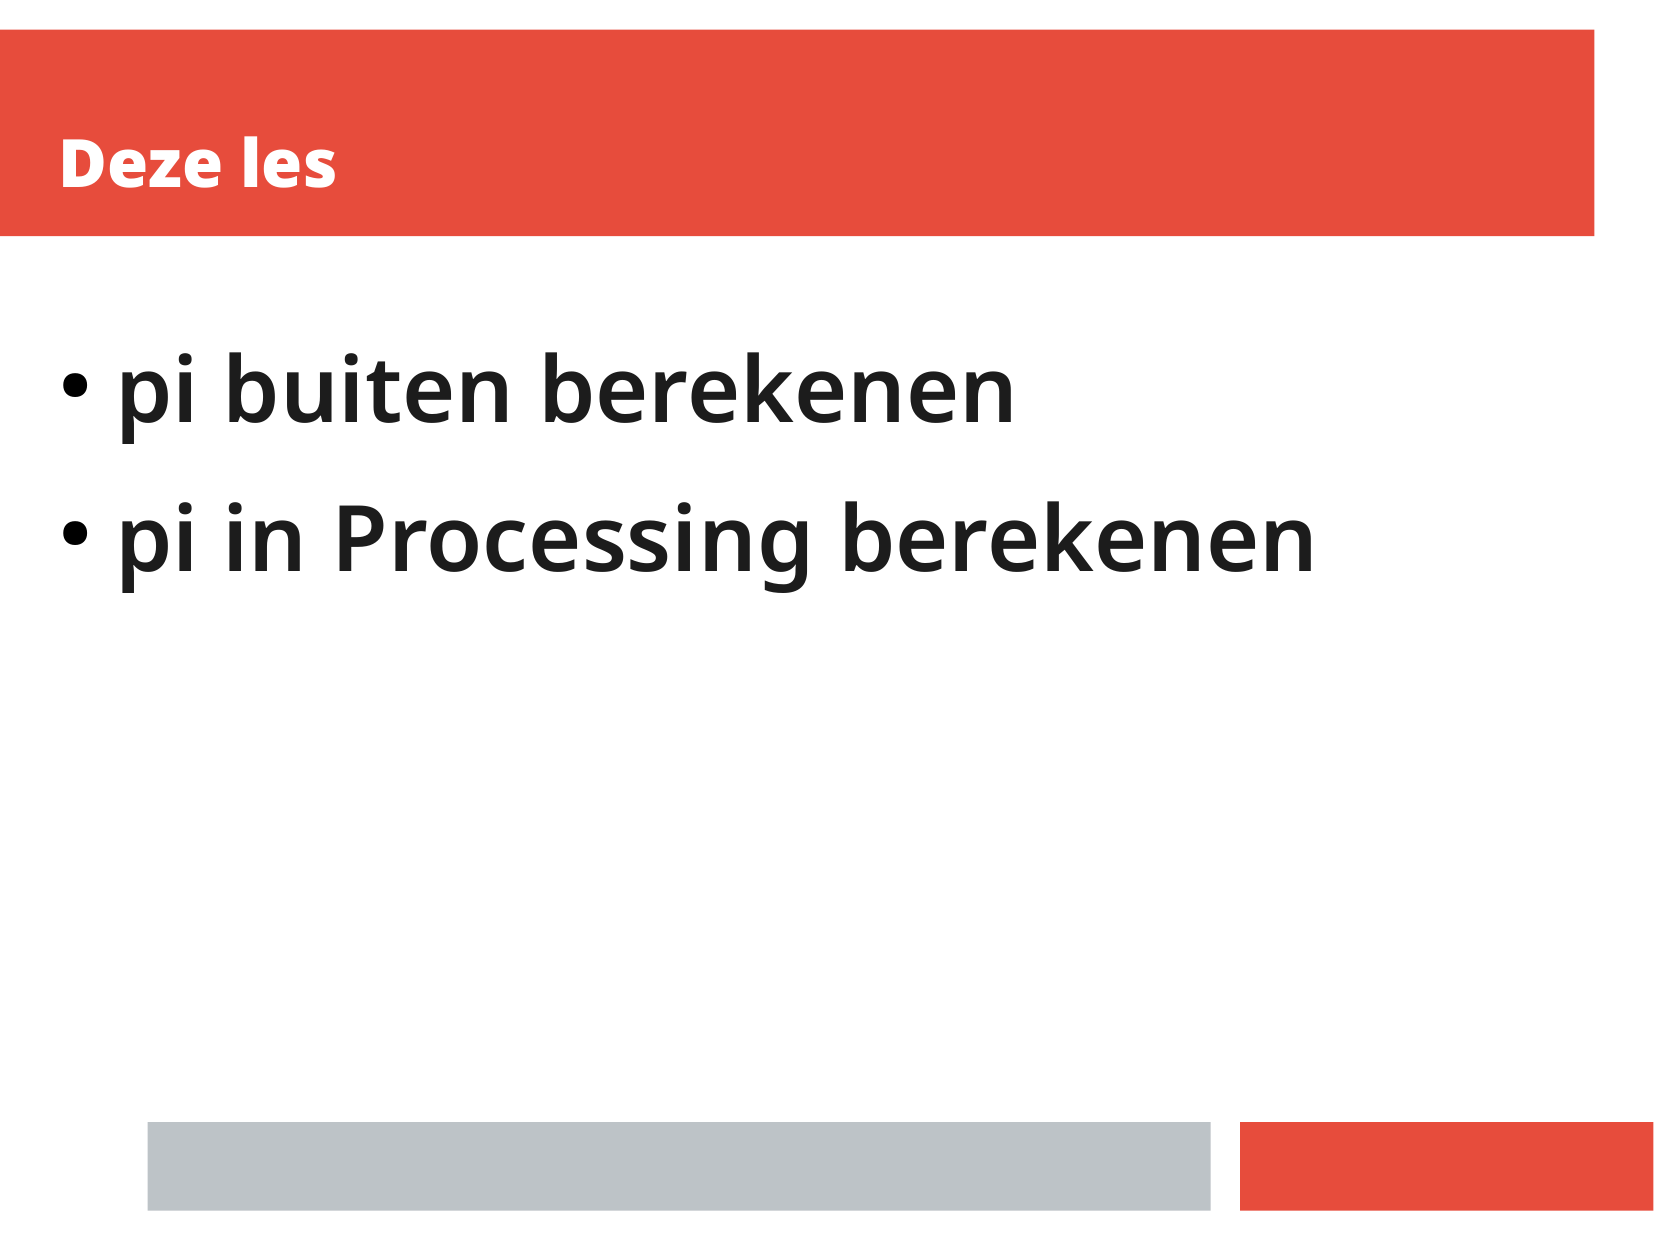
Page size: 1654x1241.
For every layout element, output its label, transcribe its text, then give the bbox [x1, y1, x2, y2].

list pi buiten berekenen pi in Processing berekenen [59, 324, 1565, 1093]
title Deze les [59, 59, 1595, 207]
